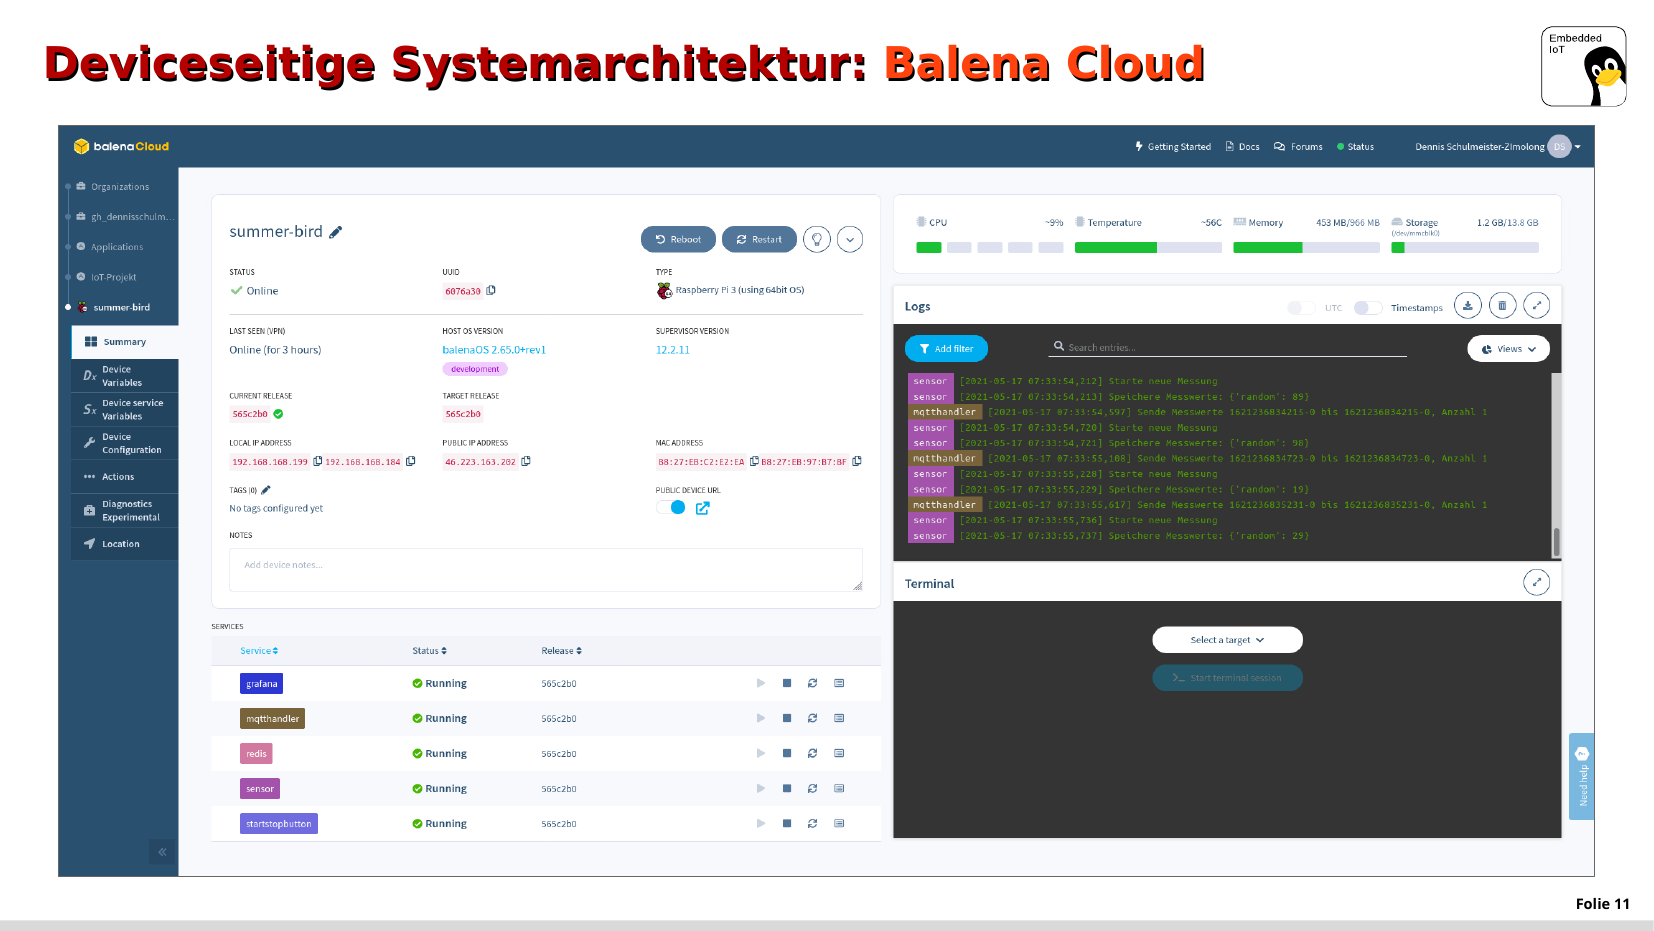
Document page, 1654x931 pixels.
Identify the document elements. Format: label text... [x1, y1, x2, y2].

picture [59, 125, 1595, 876]
title Deviceseitige Systemarchitektur: Balena Cloud [42, 21, 1601, 107]
